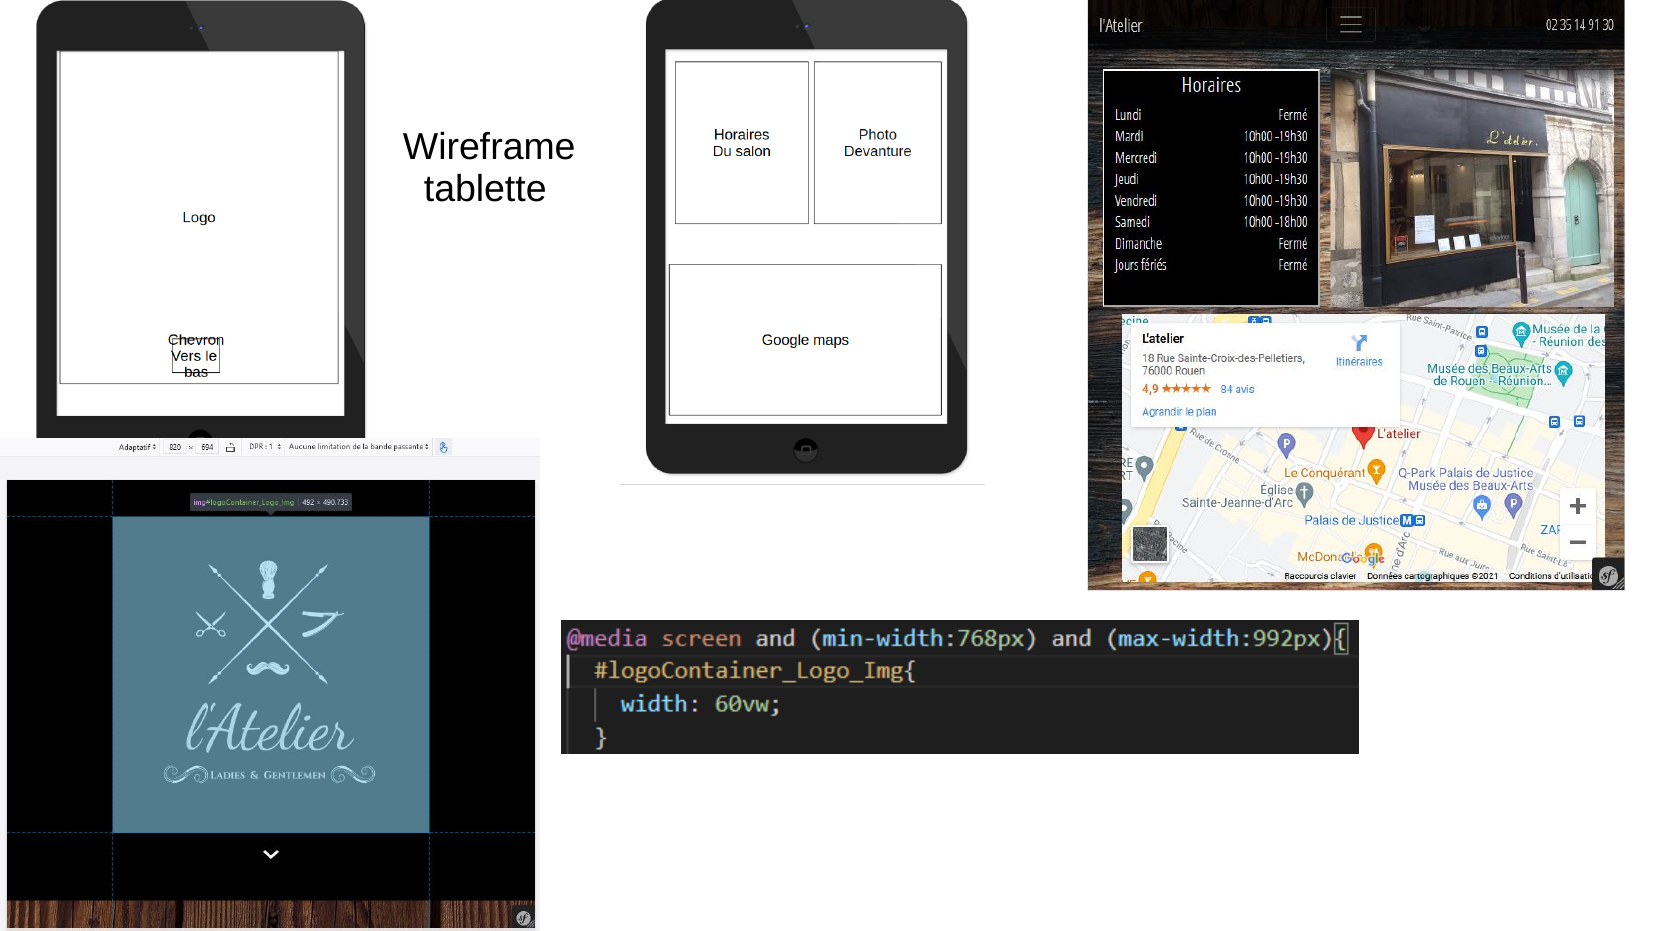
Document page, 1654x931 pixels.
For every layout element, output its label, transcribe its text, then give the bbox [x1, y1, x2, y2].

picture [620, 0, 985, 485]
picture [1087, 0, 1625, 591]
picture [0, 0, 540, 931]
picture [561, 620, 1359, 754]
text_box Wireframe tablette [388, 118, 591, 217]
